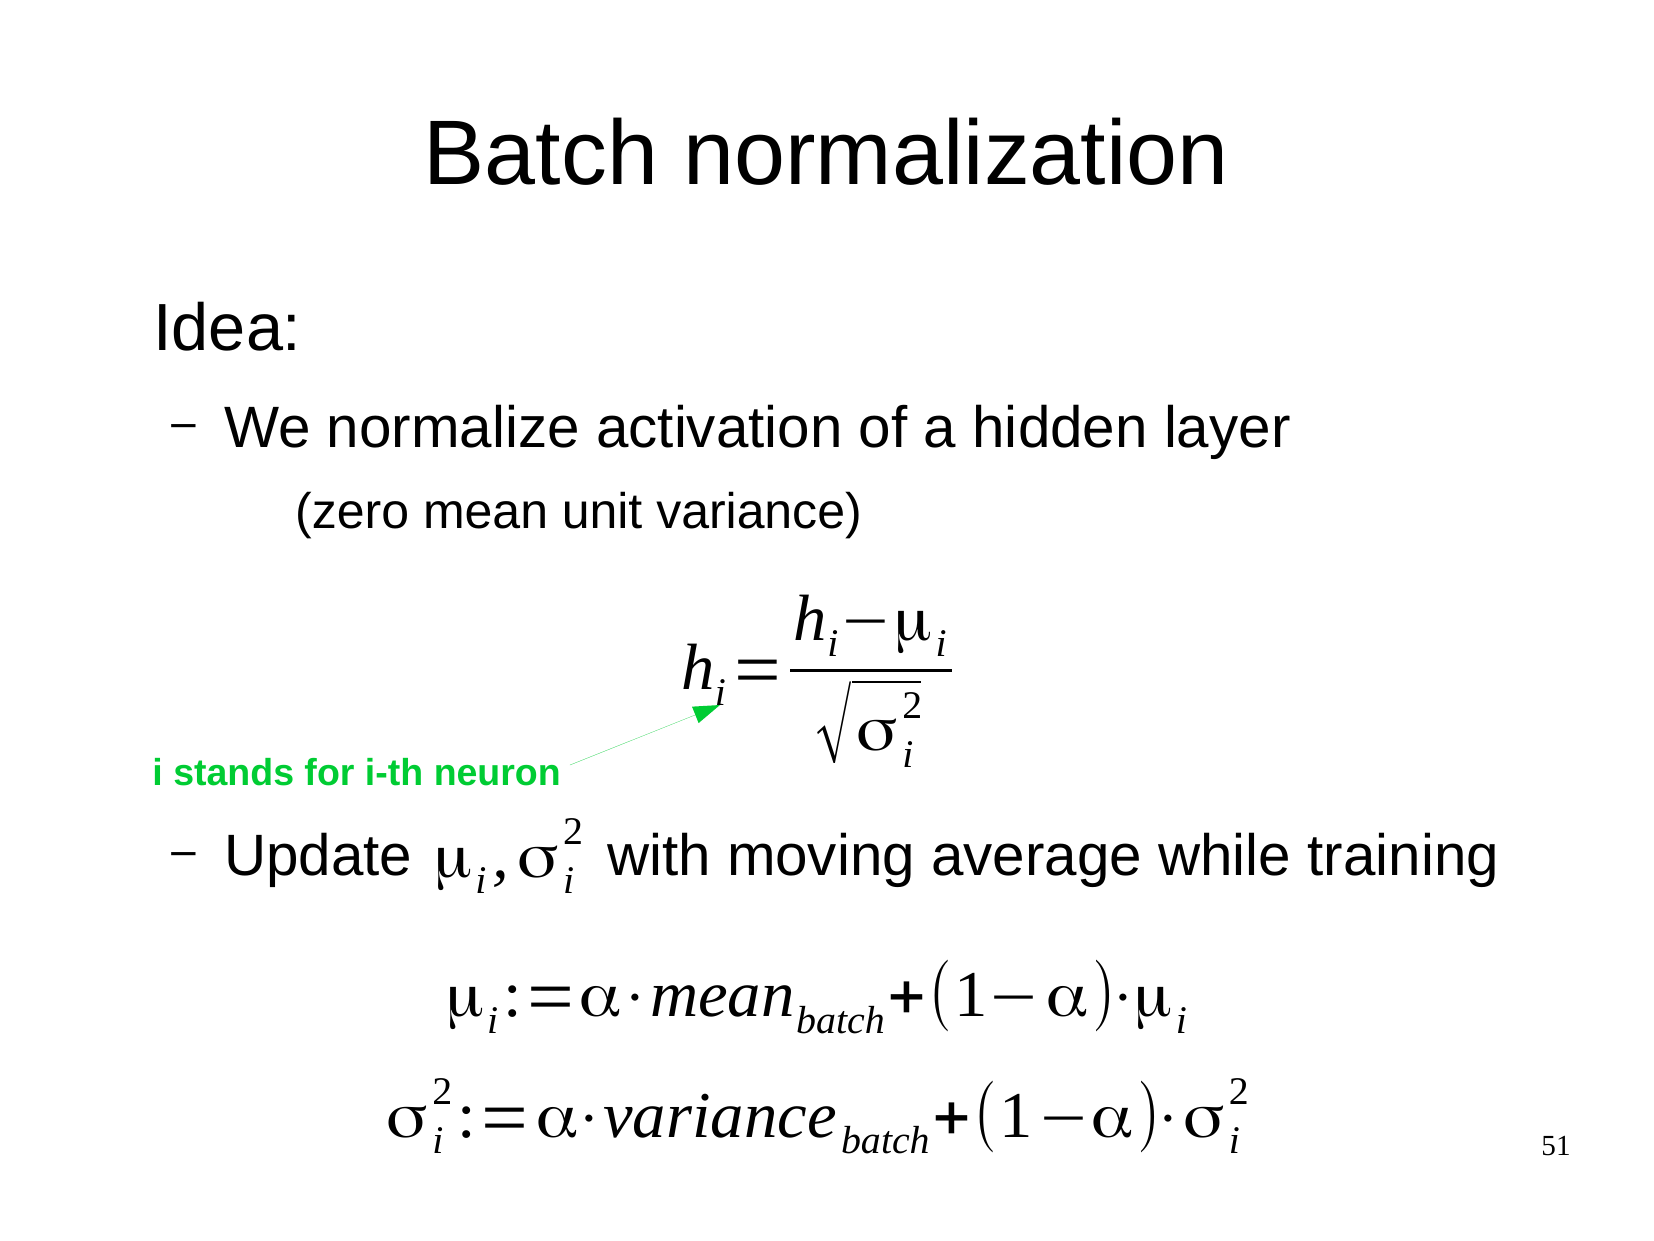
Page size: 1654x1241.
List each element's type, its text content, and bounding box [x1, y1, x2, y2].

text_box i stands for i-th neuron [137, 744, 577, 801]
chart [416, 807, 599, 901]
chart [664, 583, 969, 777]
list Idea: We normalize activation of a hidden layer (zero mean unit variance) Update with moving average while training [82, 290, 1571, 1010]
chart [428, 955, 1203, 1040]
title Batch normalization [82, 49, 1571, 257]
chart [369, 1067, 1264, 1161]
